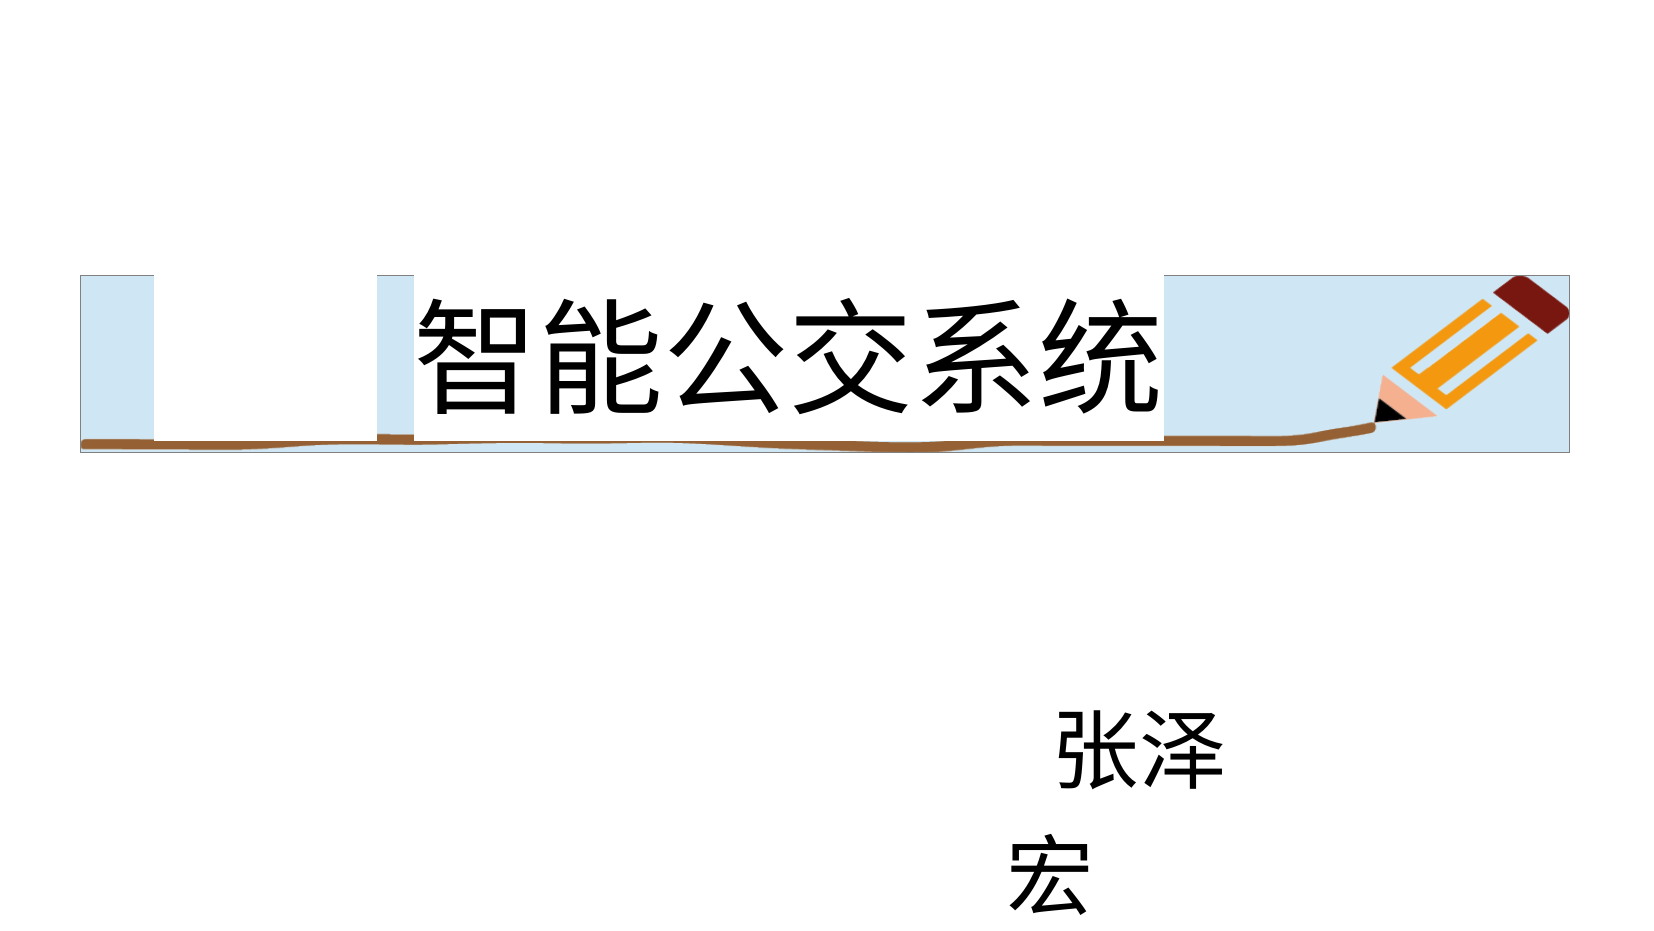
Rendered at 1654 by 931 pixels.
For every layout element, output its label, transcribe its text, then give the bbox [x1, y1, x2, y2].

list 智能公交系统 [82, 259, 1571, 848]
text_box 张泽宏 2017.6.29 [992, 673, 1318, 931]
